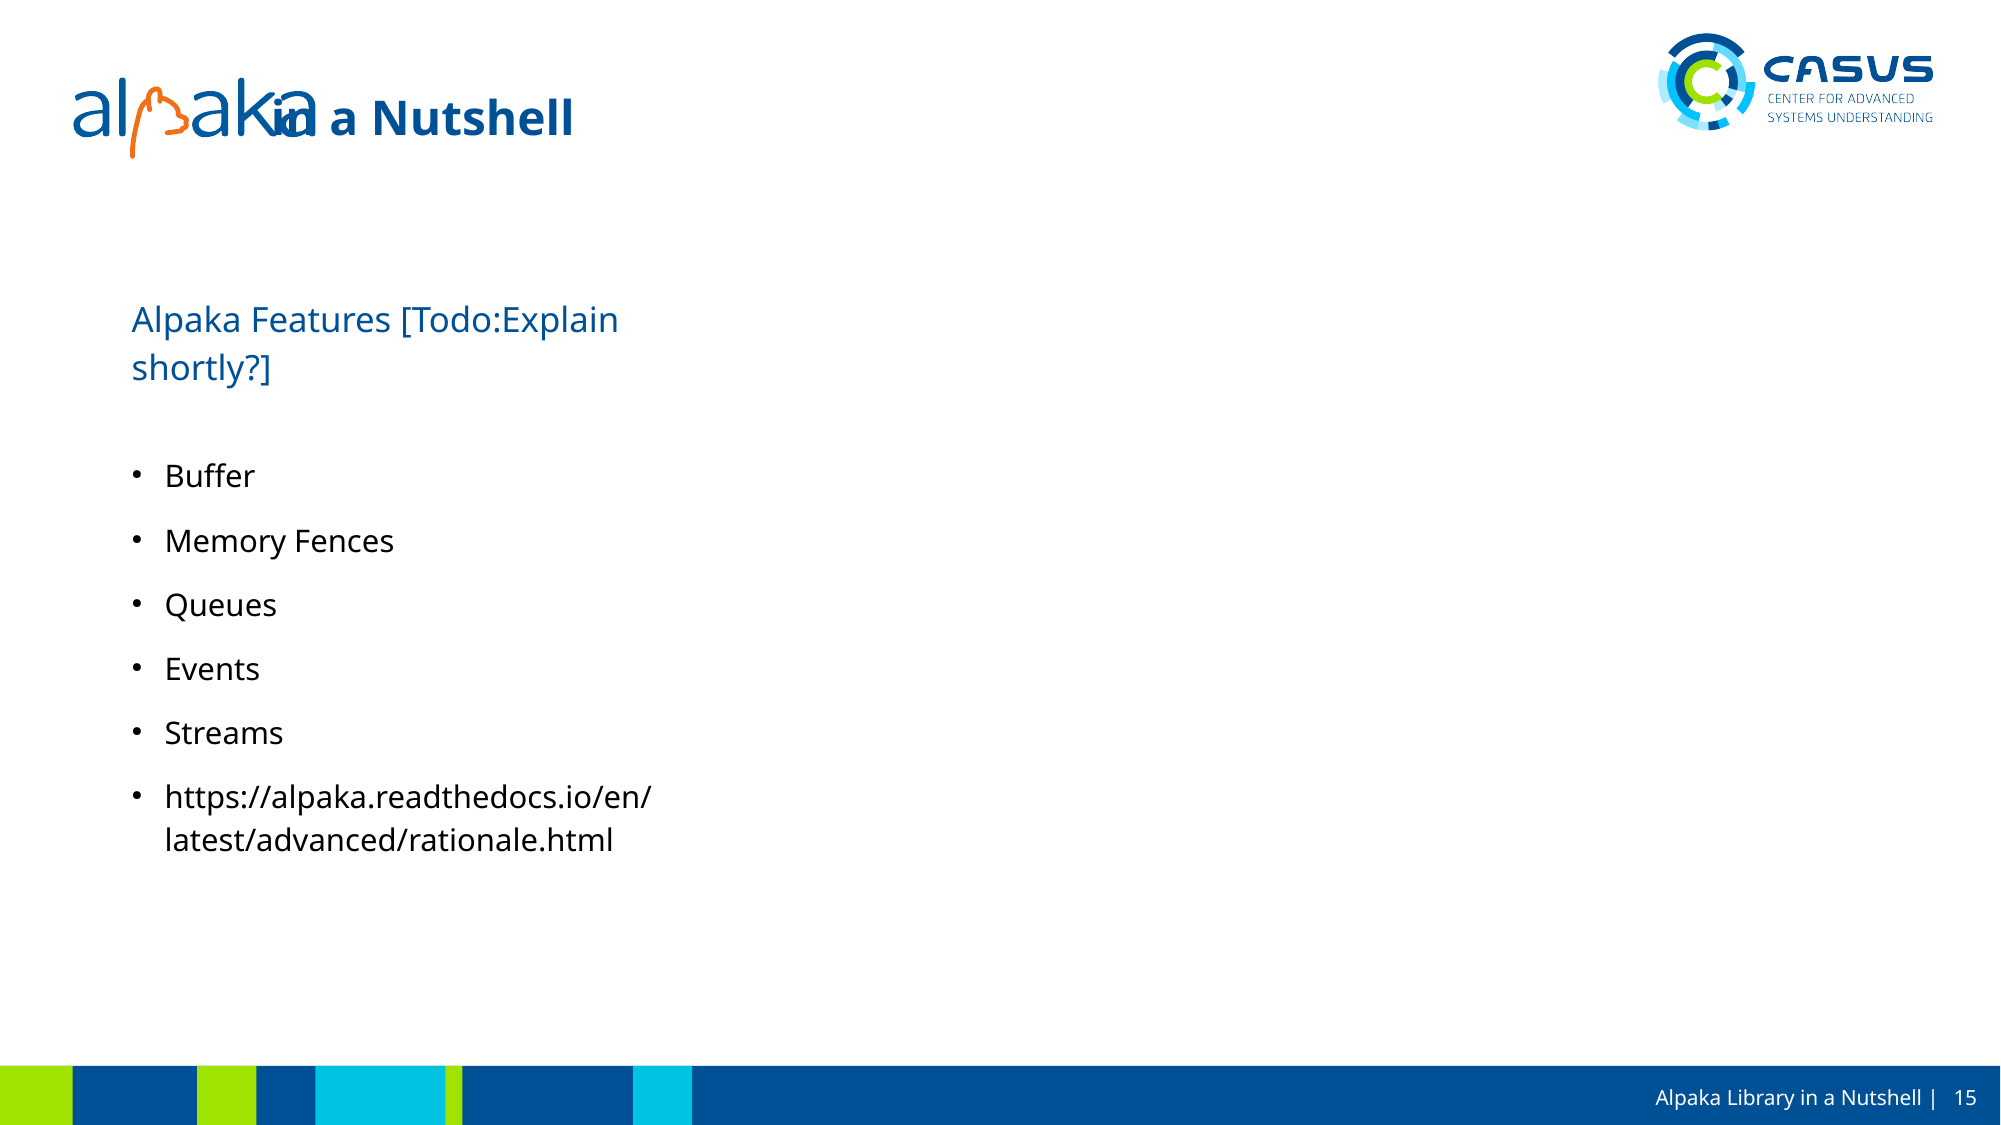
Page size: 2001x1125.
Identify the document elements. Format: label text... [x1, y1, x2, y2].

picture [72, 76, 317, 160]
title in a Nutshell [317, 82, 709, 151]
list Alpaka Features [Todo:Explain shortly?] Buffer Memory Fences Queues Events Streams https://alpaka.readthedocs.io/en/latest/advanced/rationale.html [131, 200, 756, 863]
picture [1658, 33, 1933, 131]
